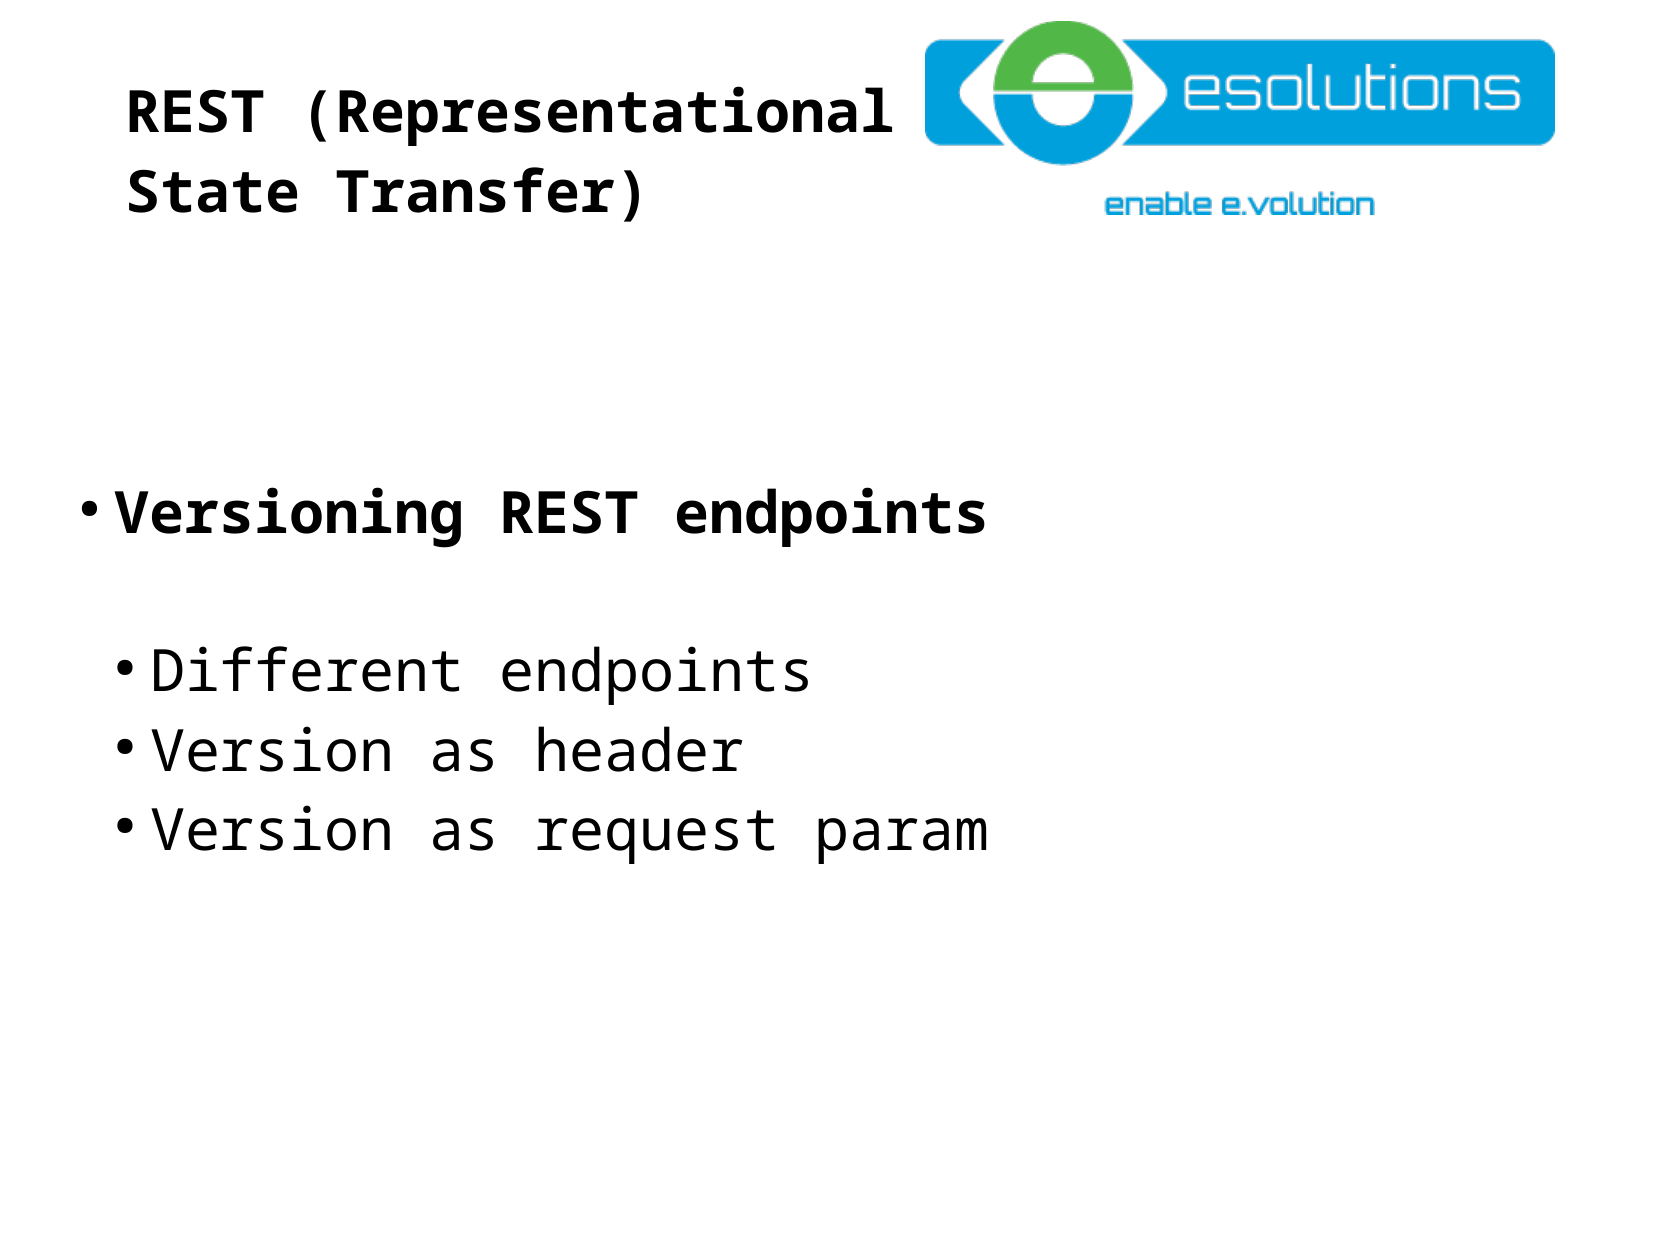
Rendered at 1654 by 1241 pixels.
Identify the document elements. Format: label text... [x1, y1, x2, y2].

picture [1390, 75, 1396, 110]
picture [1366, 64, 1385, 110]
picture [1325, 75, 1361, 110]
picture [1226, 75, 1261, 110]
picture [1403, 75, 1438, 110]
picture [1197, 201, 1208, 205]
picture [1226, 201, 1236, 205]
picture [1130, 201, 1139, 215]
picture [1267, 75, 1302, 110]
picture [1444, 75, 1479, 110]
picture [1340, 201, 1351, 211]
subtitle Versioning REST endpoints Different endpoints Version as header Version as request param [79, 255, 1561, 1084]
picture [1360, 201, 1370, 215]
text_box REST (Representational State Transfer) [75, 63, 916, 217]
picture [1307, 64, 1319, 110]
picture [1485, 75, 1521, 110]
picture [1110, 201, 1120, 205]
picture [1185, 75, 1220, 110]
picture [925, 21, 1555, 215]
picture [1169, 201, 1179, 211]
